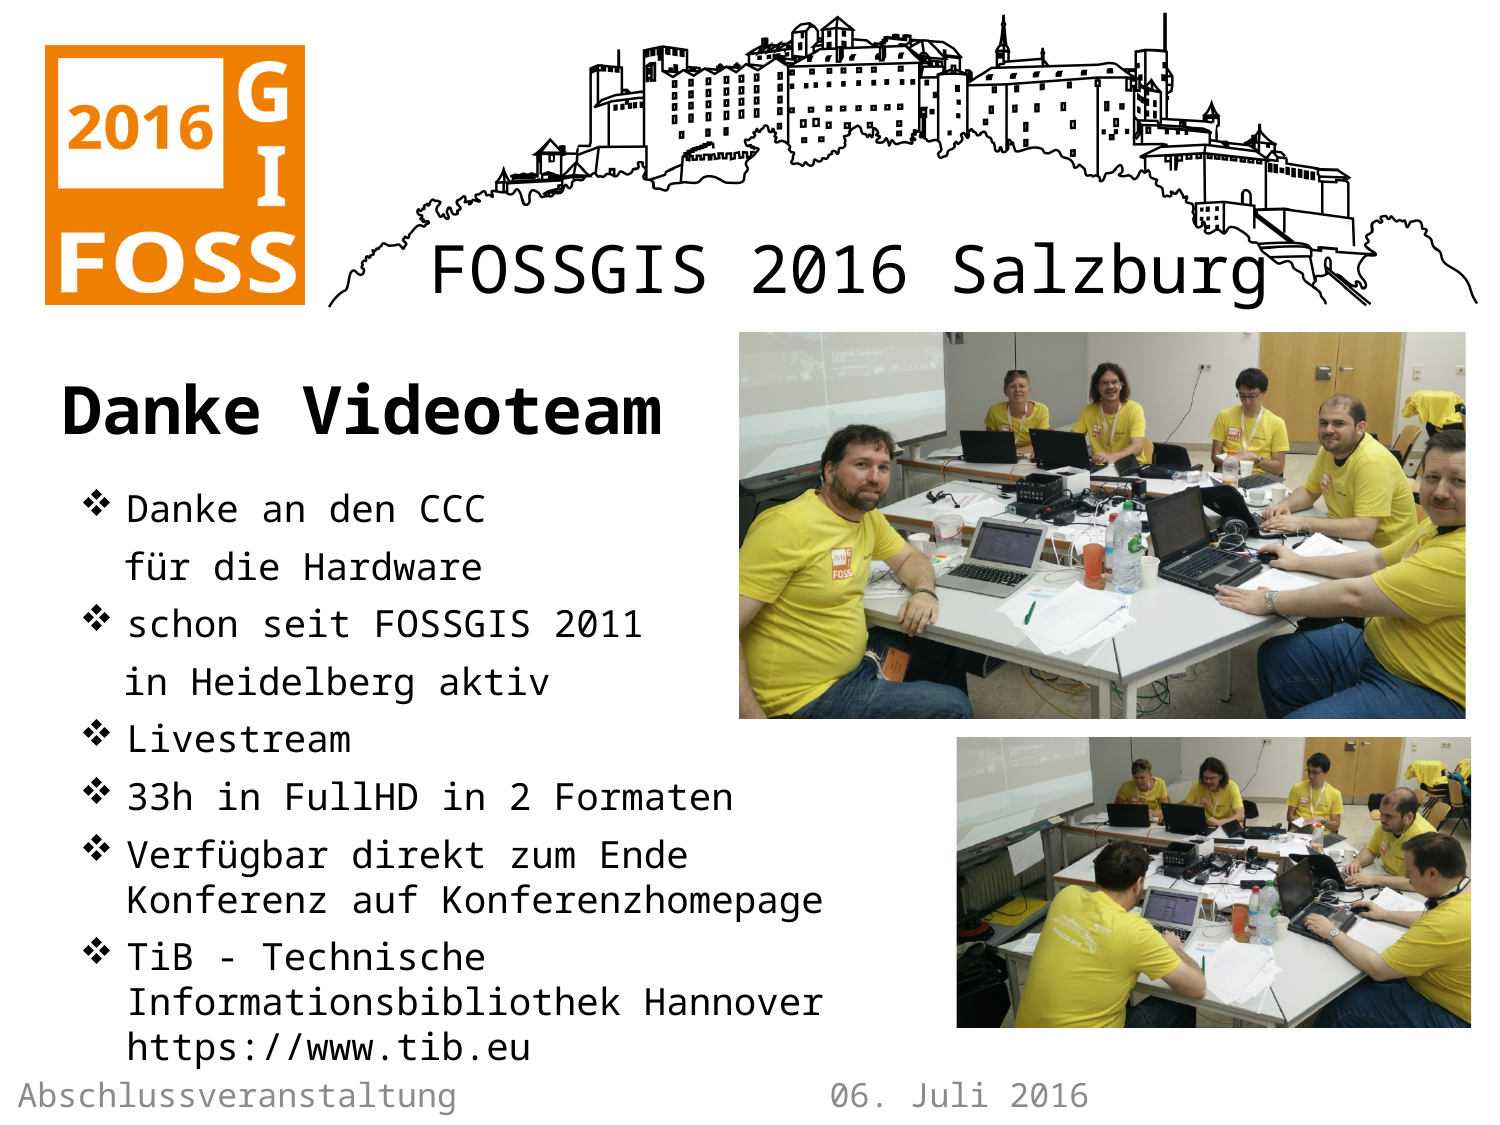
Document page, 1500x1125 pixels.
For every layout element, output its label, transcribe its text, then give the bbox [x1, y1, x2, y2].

picture [956, 737, 1472, 1028]
picture [739, 332, 1466, 719]
subtitle Abschlussveranstaltung 06. Juli 2016 [2, 1046, 1500, 1125]
text_box Danke Videoteam [47, 360, 678, 455]
text_box Danke an den CCC für die Hardware schon seit FOSSGIS 2011 in Heidelberg aktiv Livestream 33h in FullHD in 2 Formaten Verfügbar direkt zum Ende Konferenz auf Konferenzhomepage TiB - Technische Informationsbibliothek Hannover https://www.tib.eu [64, 478, 900, 1082]
picture [327, 12, 1500, 327]
title FOSSGIS 2016 Salzburg [300, 196, 1399, 339]
picture [45, 45, 305, 306]
